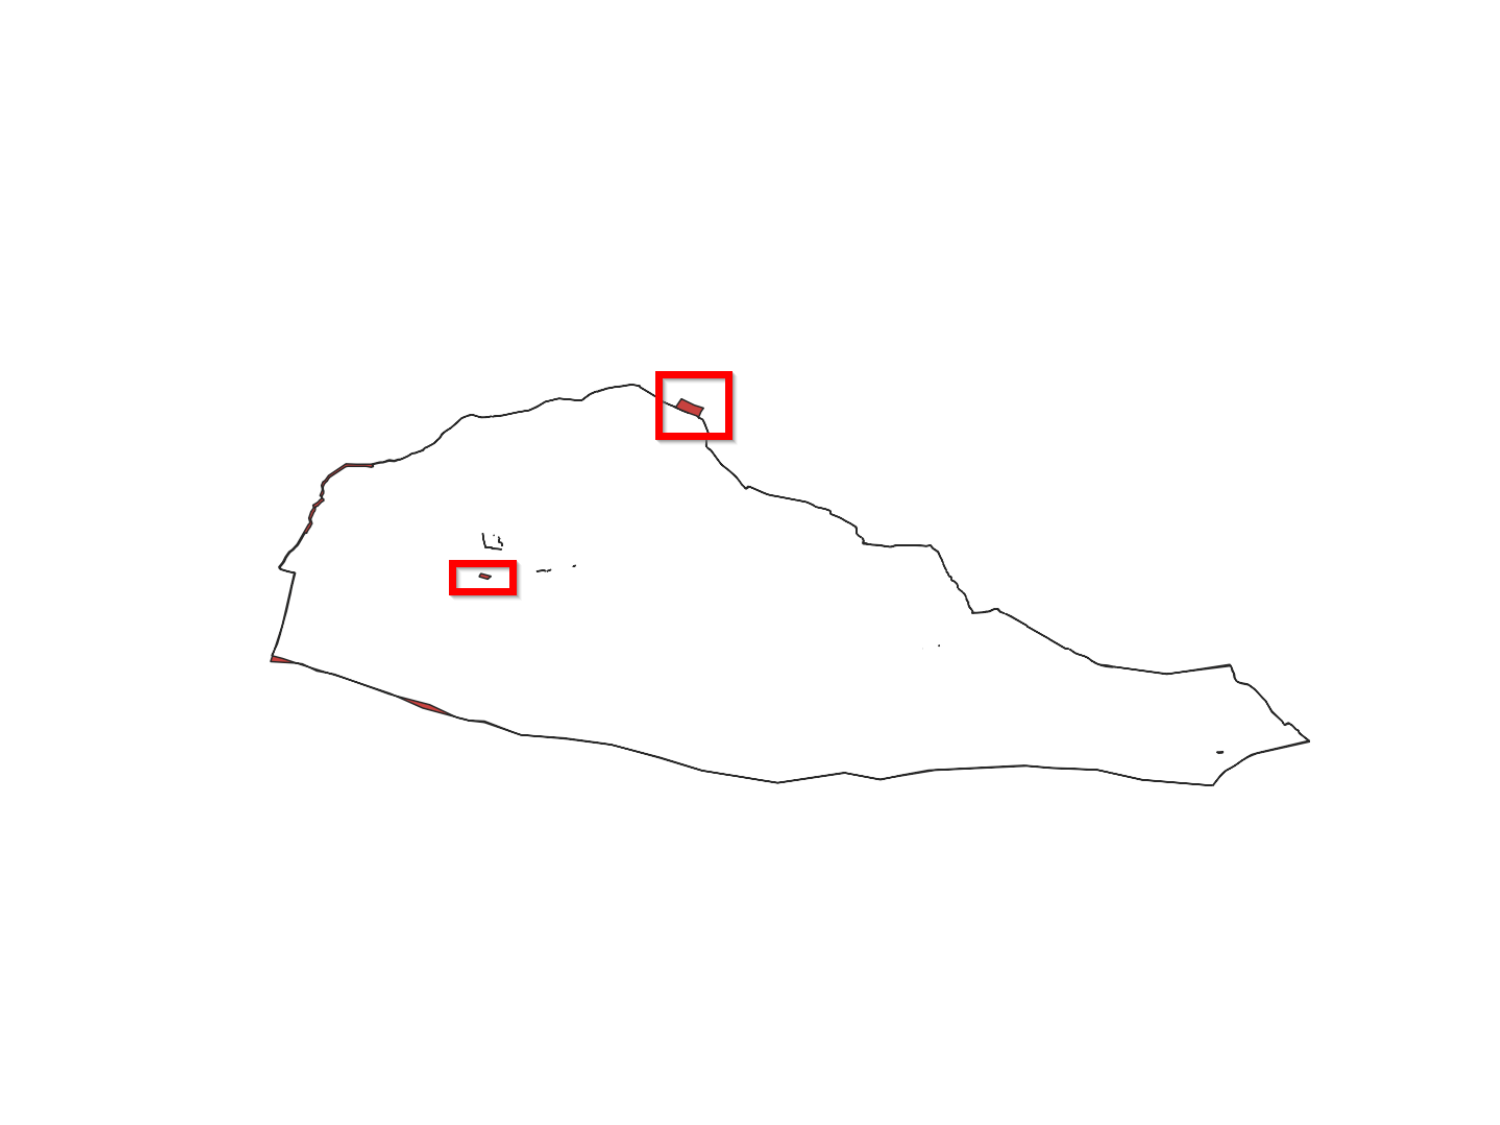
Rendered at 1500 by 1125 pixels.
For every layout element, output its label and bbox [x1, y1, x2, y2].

picture [254, 296, 1333, 850]
